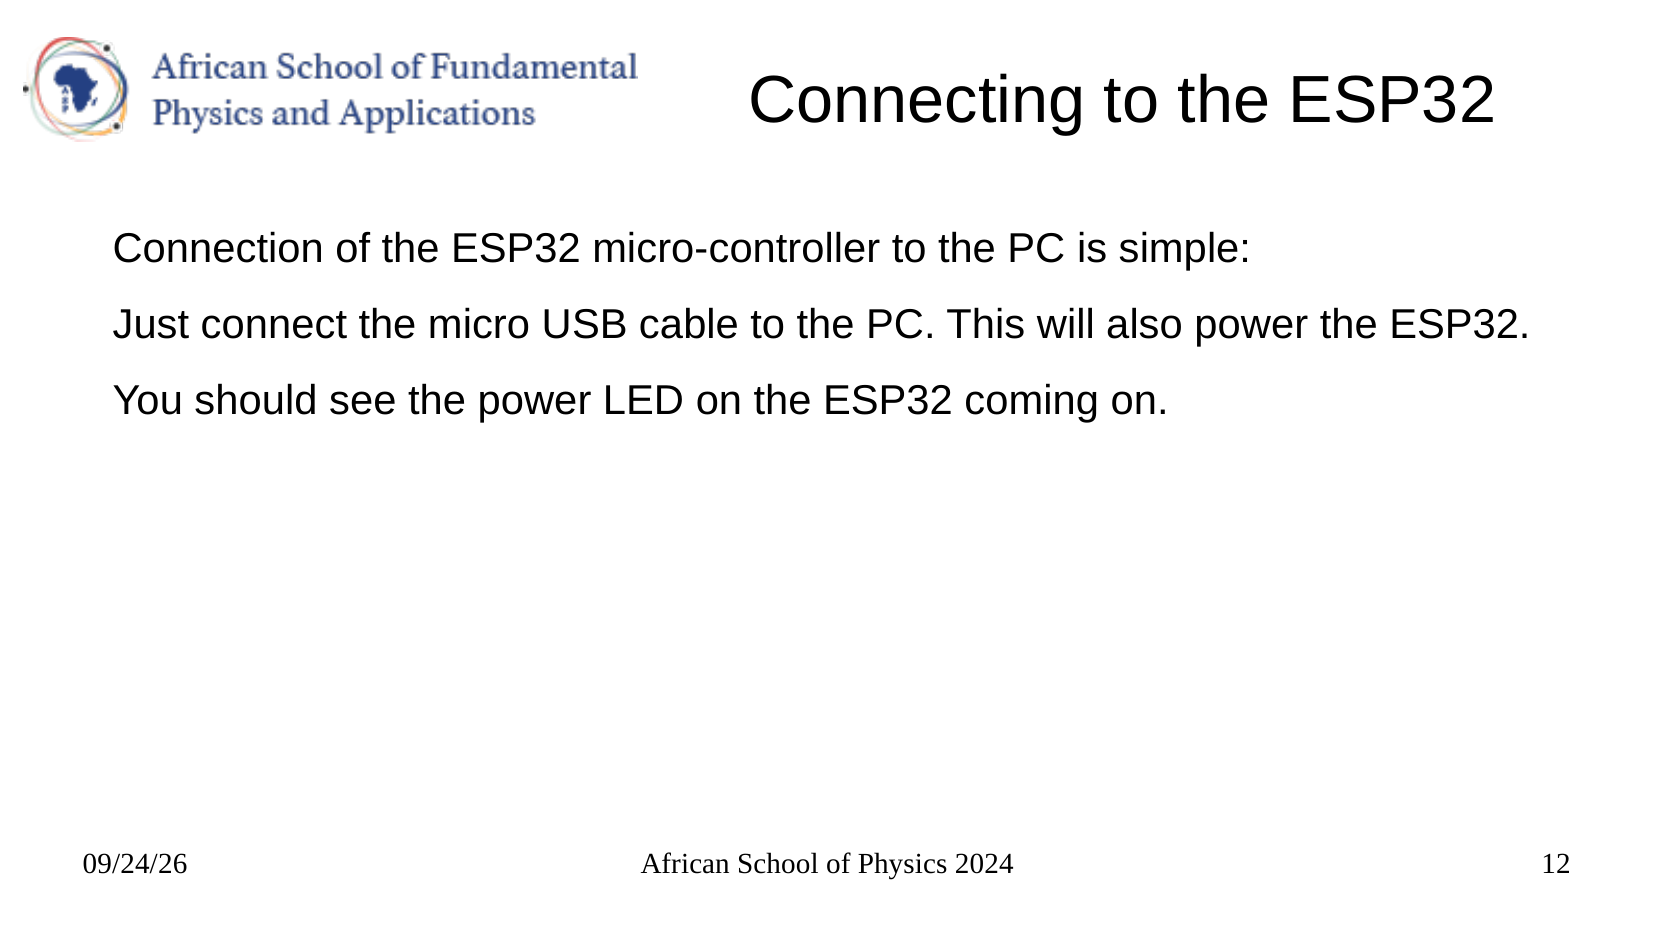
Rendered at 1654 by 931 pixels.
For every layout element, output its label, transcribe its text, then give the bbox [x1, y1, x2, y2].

title Connecting to the ESP32 [635, 21, 1610, 177]
picture [23, 37, 635, 142]
list Connection of the ESP32 micro-controller to the PC is simple: Just connect the micro USB cable to the PC. This will also power the ESP32. You should see the power LED on the ESP32 coming on. [112, 225, 1601, 765]
